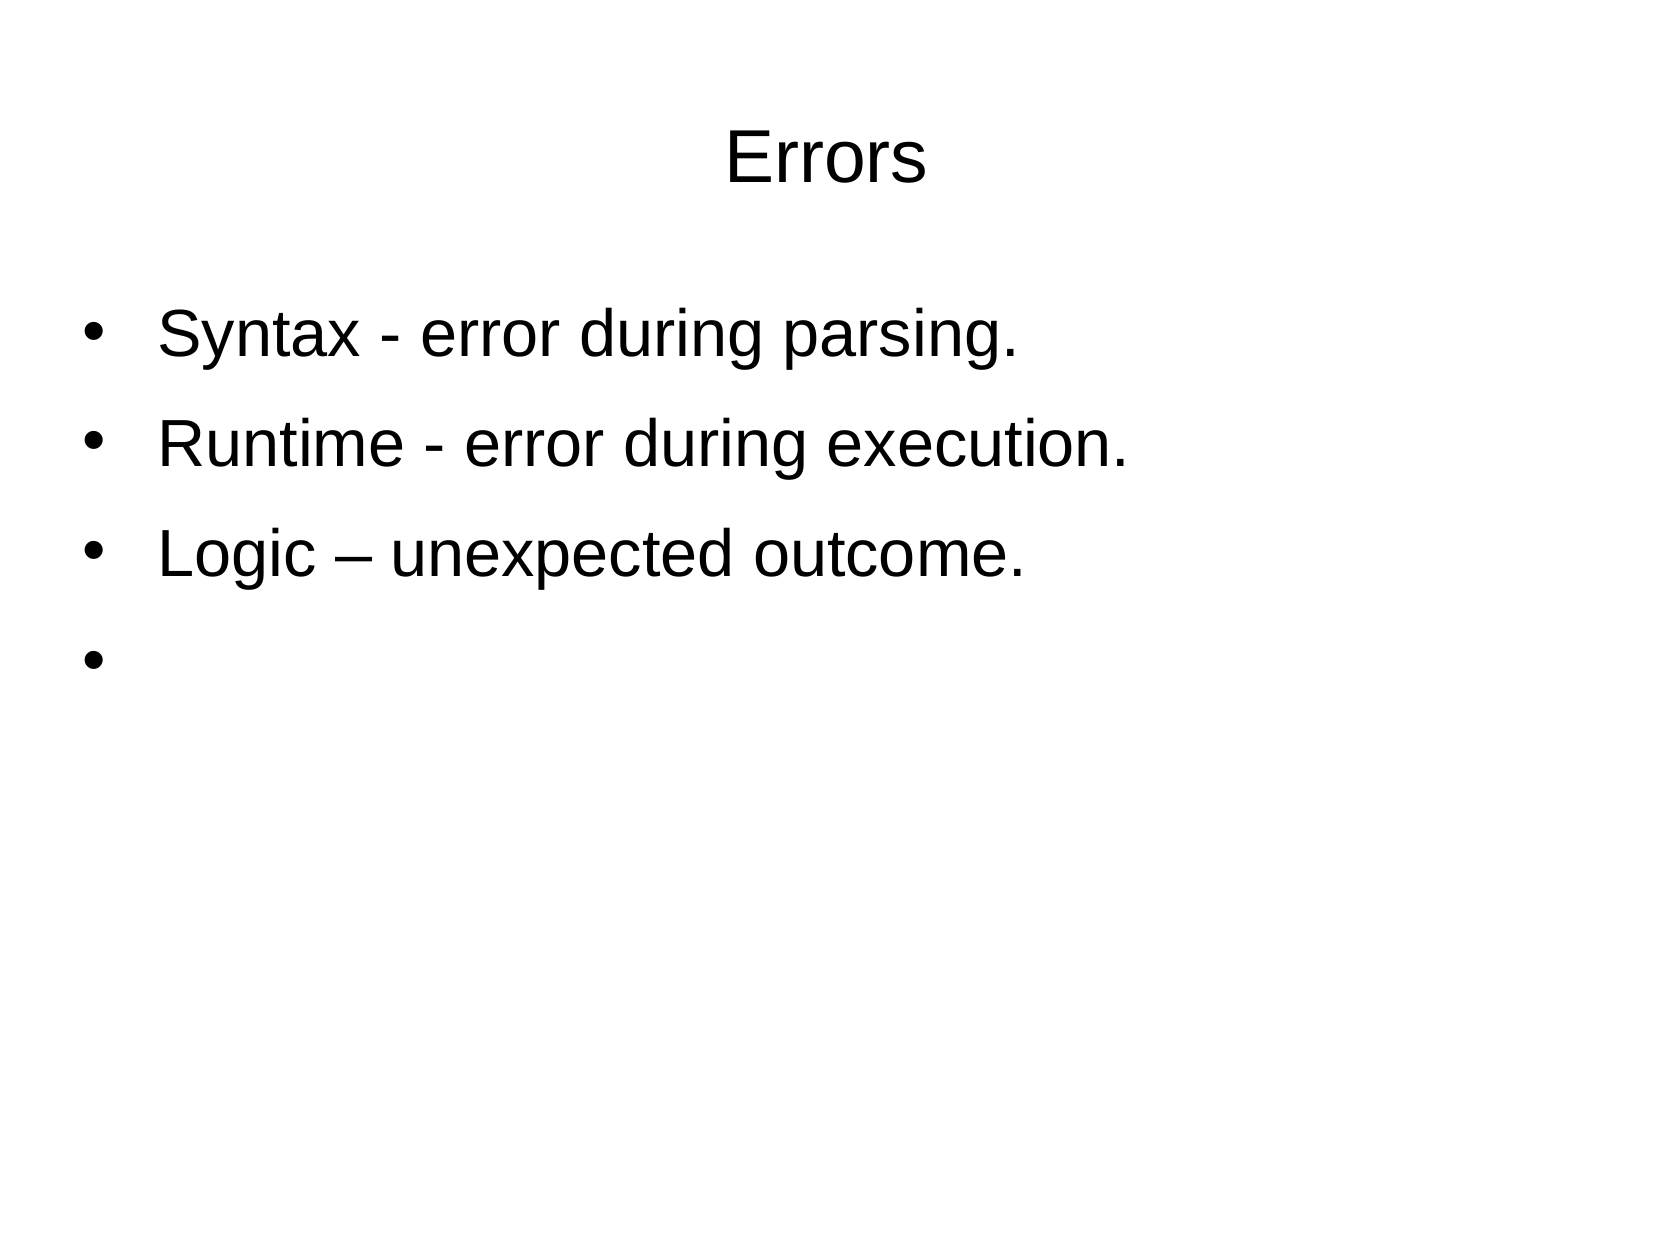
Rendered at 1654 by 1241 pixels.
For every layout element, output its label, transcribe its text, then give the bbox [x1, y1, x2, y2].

list Syntax - error during parsing. Runtime - error during execution. Logic – unexpected outcome. [82, 290, 1571, 1010]
title Errors [82, 49, 1571, 257]
